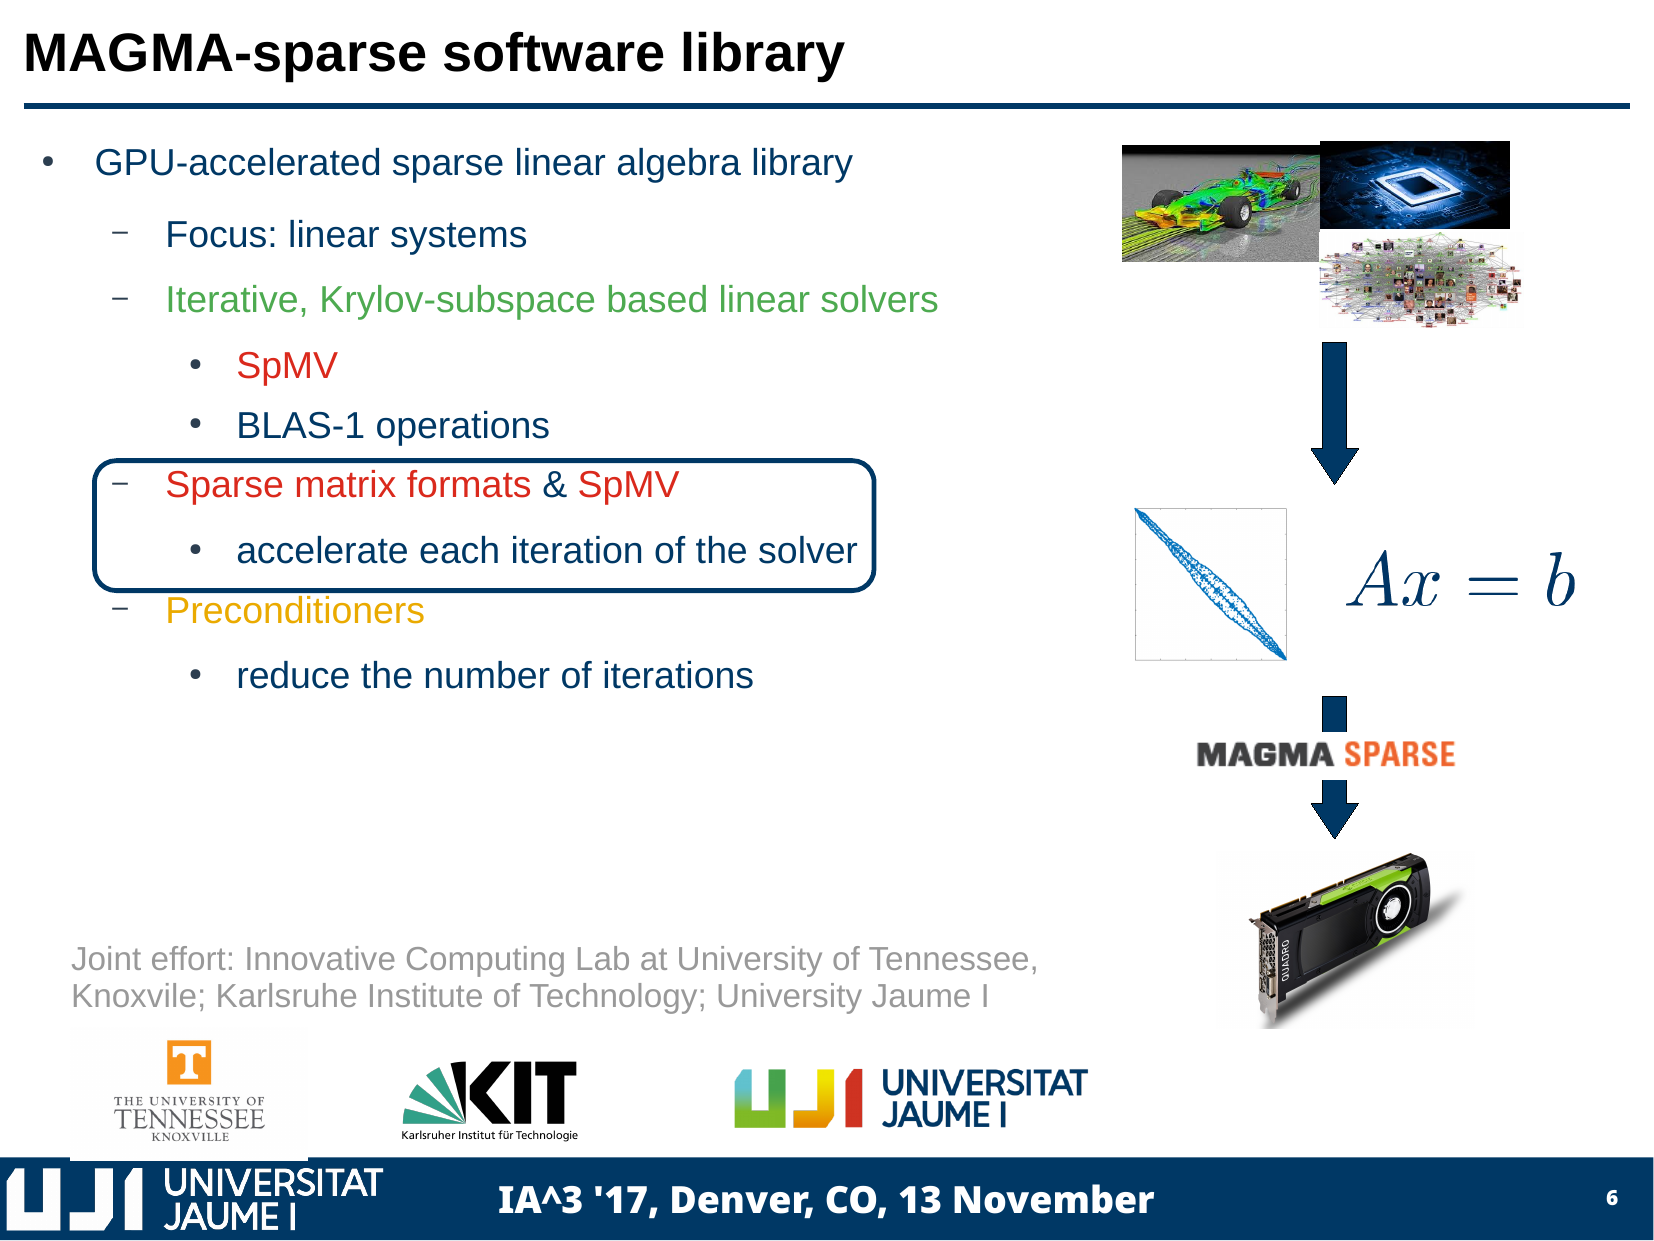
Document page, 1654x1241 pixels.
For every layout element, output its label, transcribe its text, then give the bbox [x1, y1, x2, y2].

text_box [1311, 342, 1359, 485]
picture [401, 1057, 579, 1146]
text_box [1311, 780, 1359, 839]
text_box [1322, 696, 1347, 732]
picture [0, 1027, 390, 1241]
picture [1134, 507, 1288, 662]
title MAGMA-sparse software library [23, 0, 1630, 107]
picture [1346, 550, 1575, 606]
list GPU-accelerated sparse linear algebra library Focus: linear systems Iterative, Krylov-subspace based linear solvers SpMV BLAS-1 operations Sparse matrix formats & SpMV accelerate each iteration of the solver Preconditioners reduce the number of iterations [23, 141, 1040, 721]
picture [732, 1062, 1094, 1132]
picture [1189, 732, 1465, 780]
text_box Joint effort: Innovative Computing Lab at University of Tennessee, Knoxvile; Karlsruhe Institute of Technology; University Jaume I [20, 933, 1099, 1028]
picture [1216, 851, 1475, 1029]
picture [1122, 141, 1524, 328]
